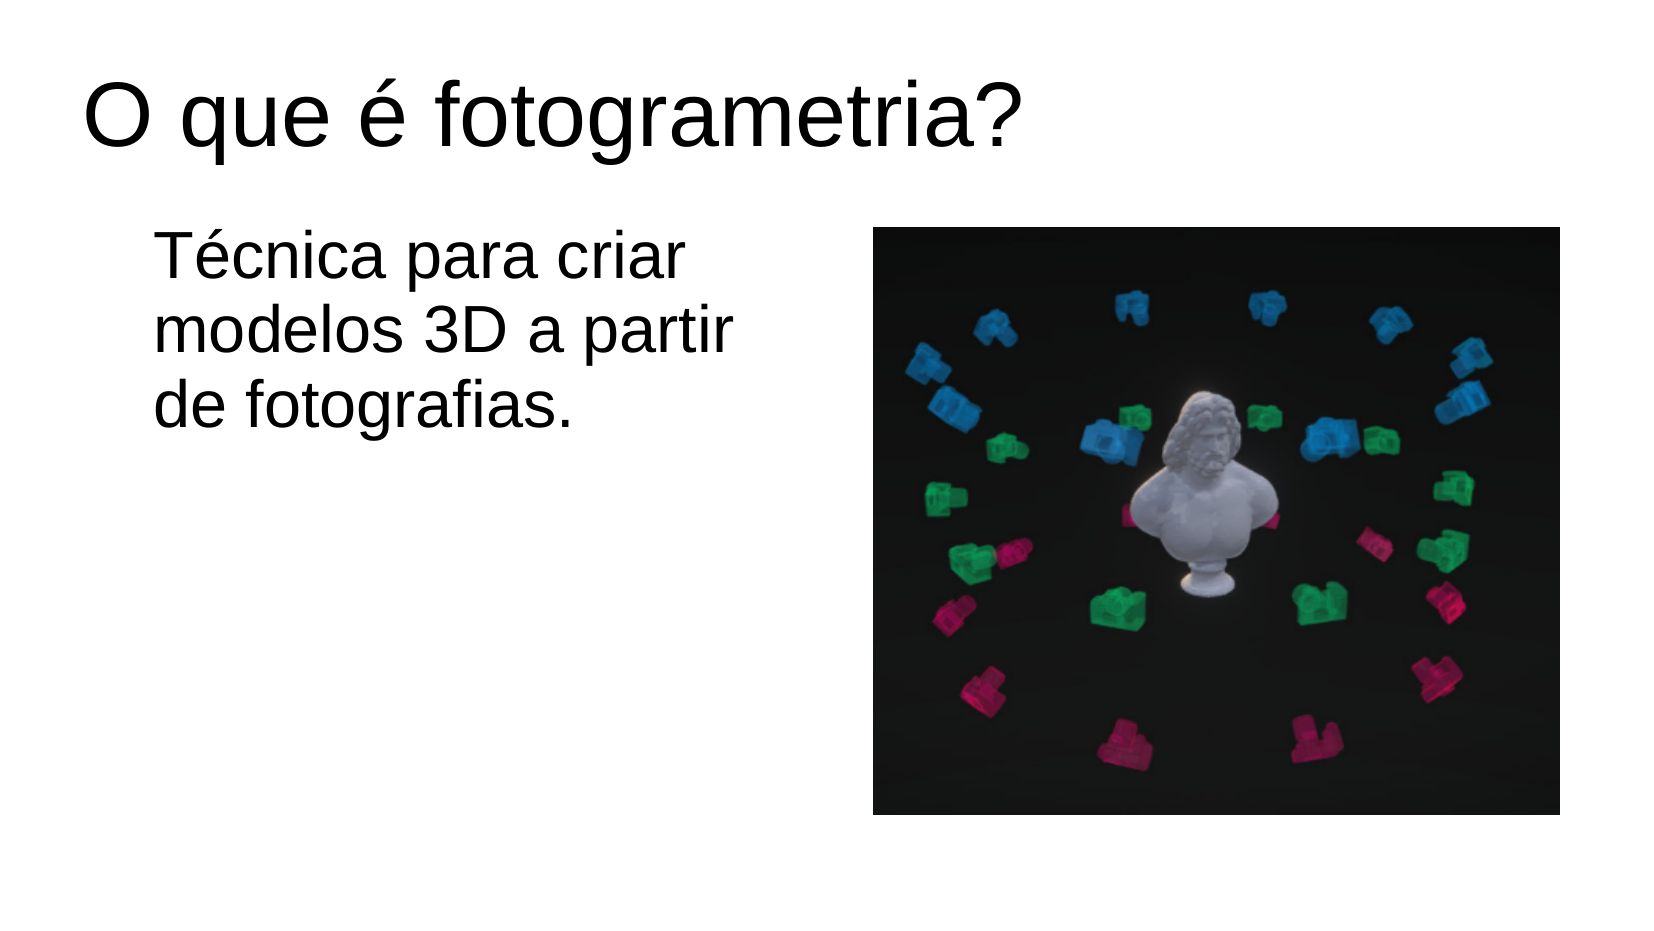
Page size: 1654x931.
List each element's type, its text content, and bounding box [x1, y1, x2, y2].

list Técnica para criar modelos 3D a partir de fotografias. [82, 217, 809, 758]
title O que é fotogrametria? [82, 37, 1571, 193]
picture [873, 227, 1560, 815]
